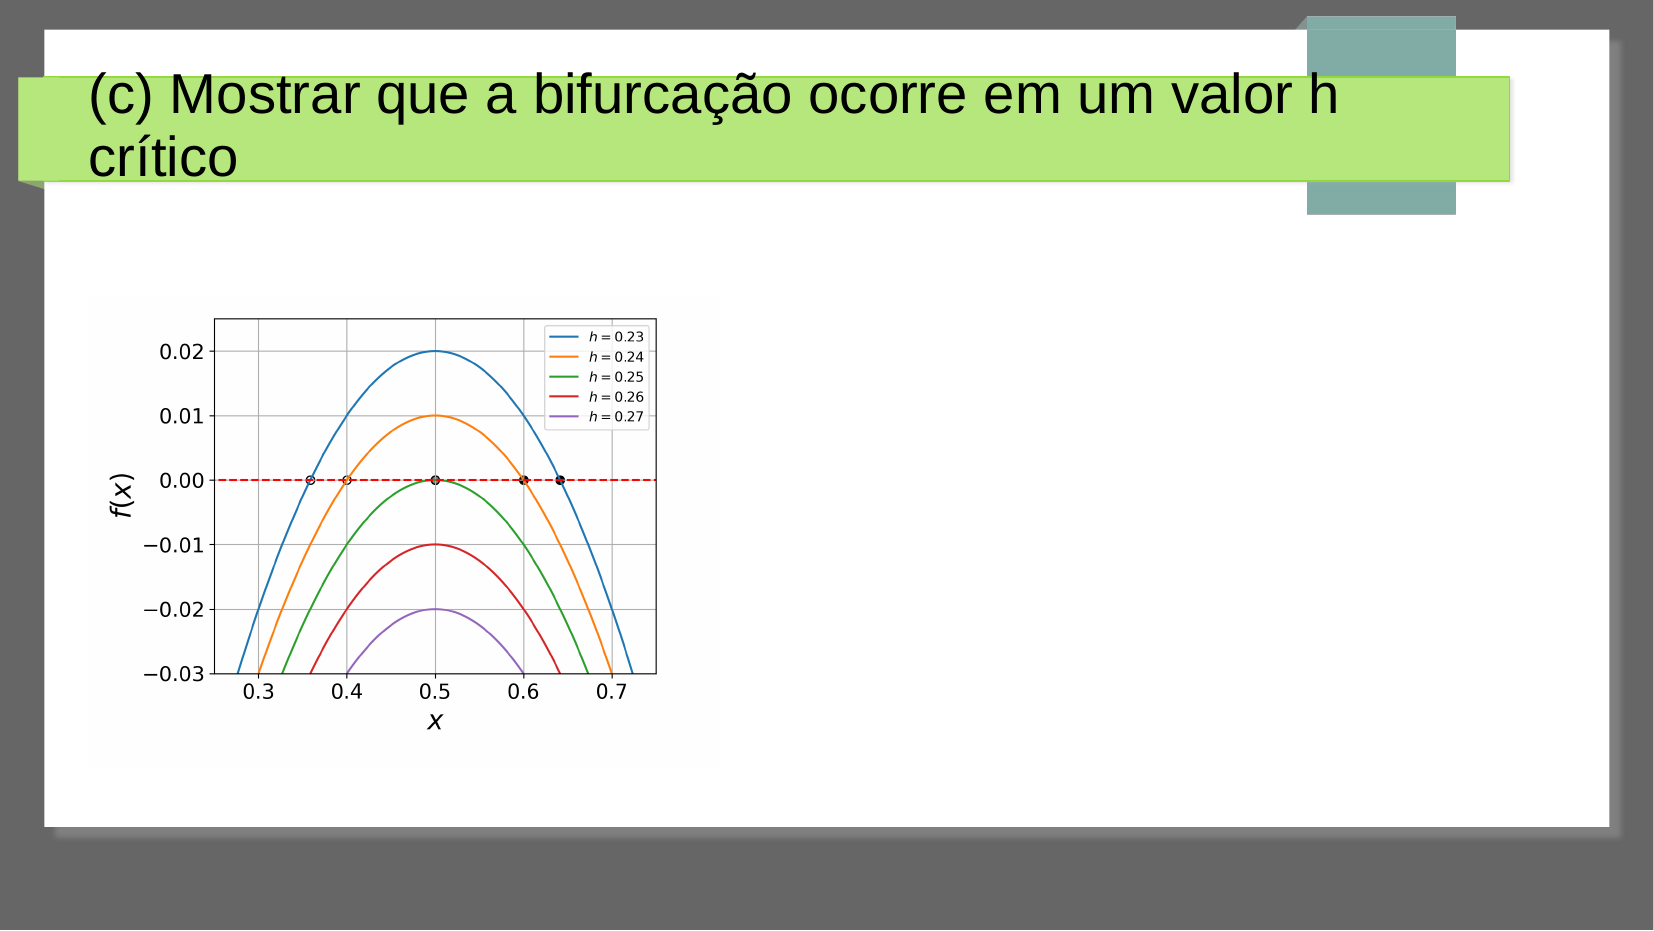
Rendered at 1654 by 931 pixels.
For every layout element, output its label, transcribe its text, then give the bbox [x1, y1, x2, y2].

title (c) Mostrar que a bifurcação ocorre em um valor h crítico [88, 73, 1506, 178]
picture [88, 295, 719, 768]
